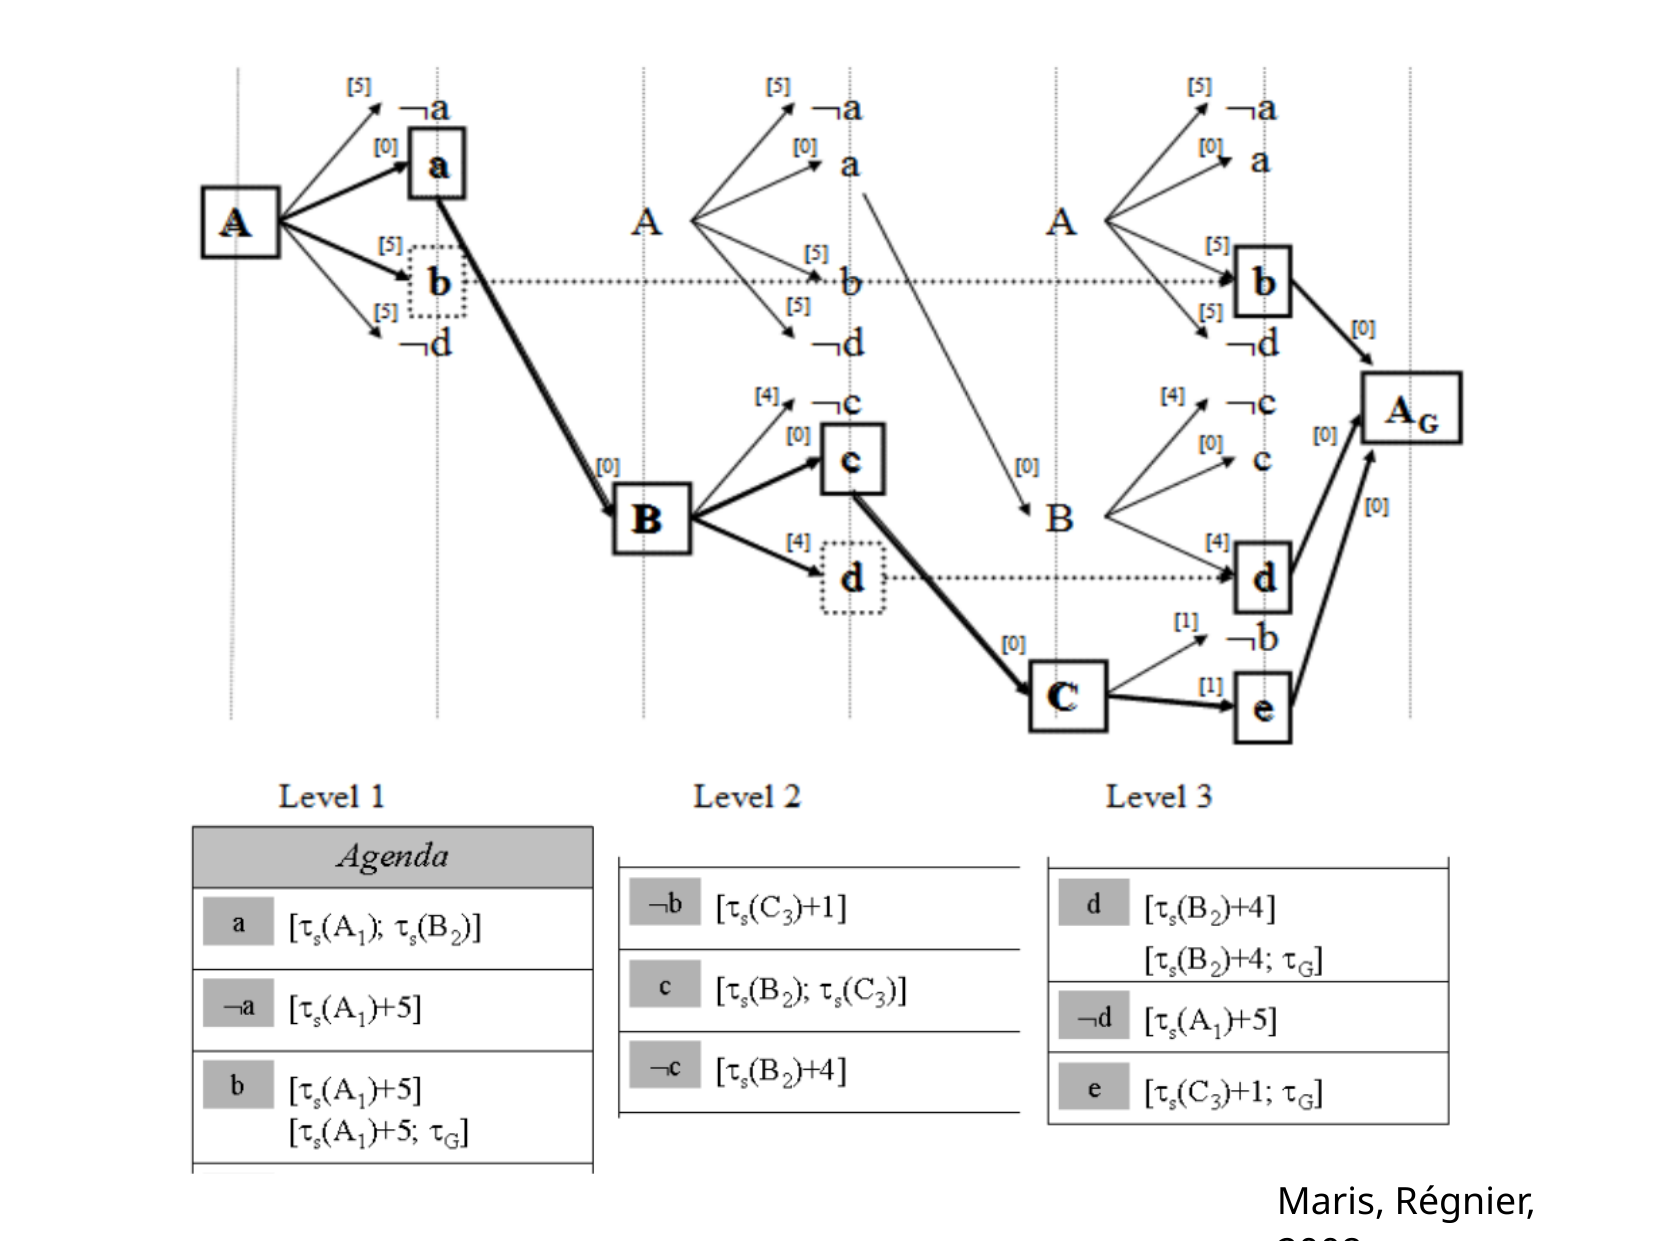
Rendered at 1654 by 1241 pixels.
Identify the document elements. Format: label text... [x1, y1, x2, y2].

text_box Maris, Régnier, 2008. [1262, 1167, 1636, 1226]
picture [187, 62, 1466, 1178]
